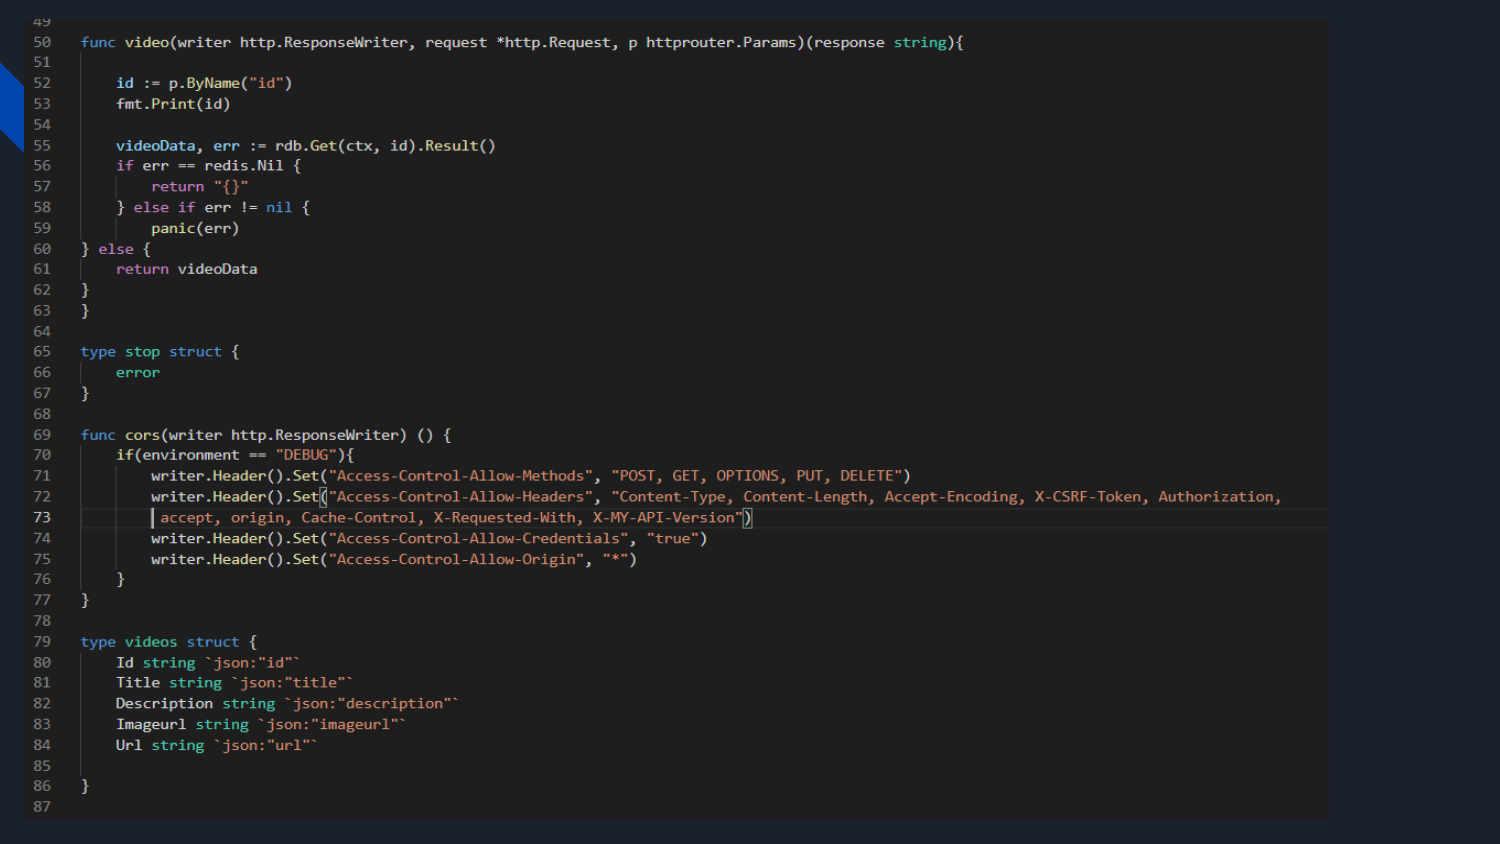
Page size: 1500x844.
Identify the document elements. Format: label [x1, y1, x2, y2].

picture [24, 19, 1329, 819]
